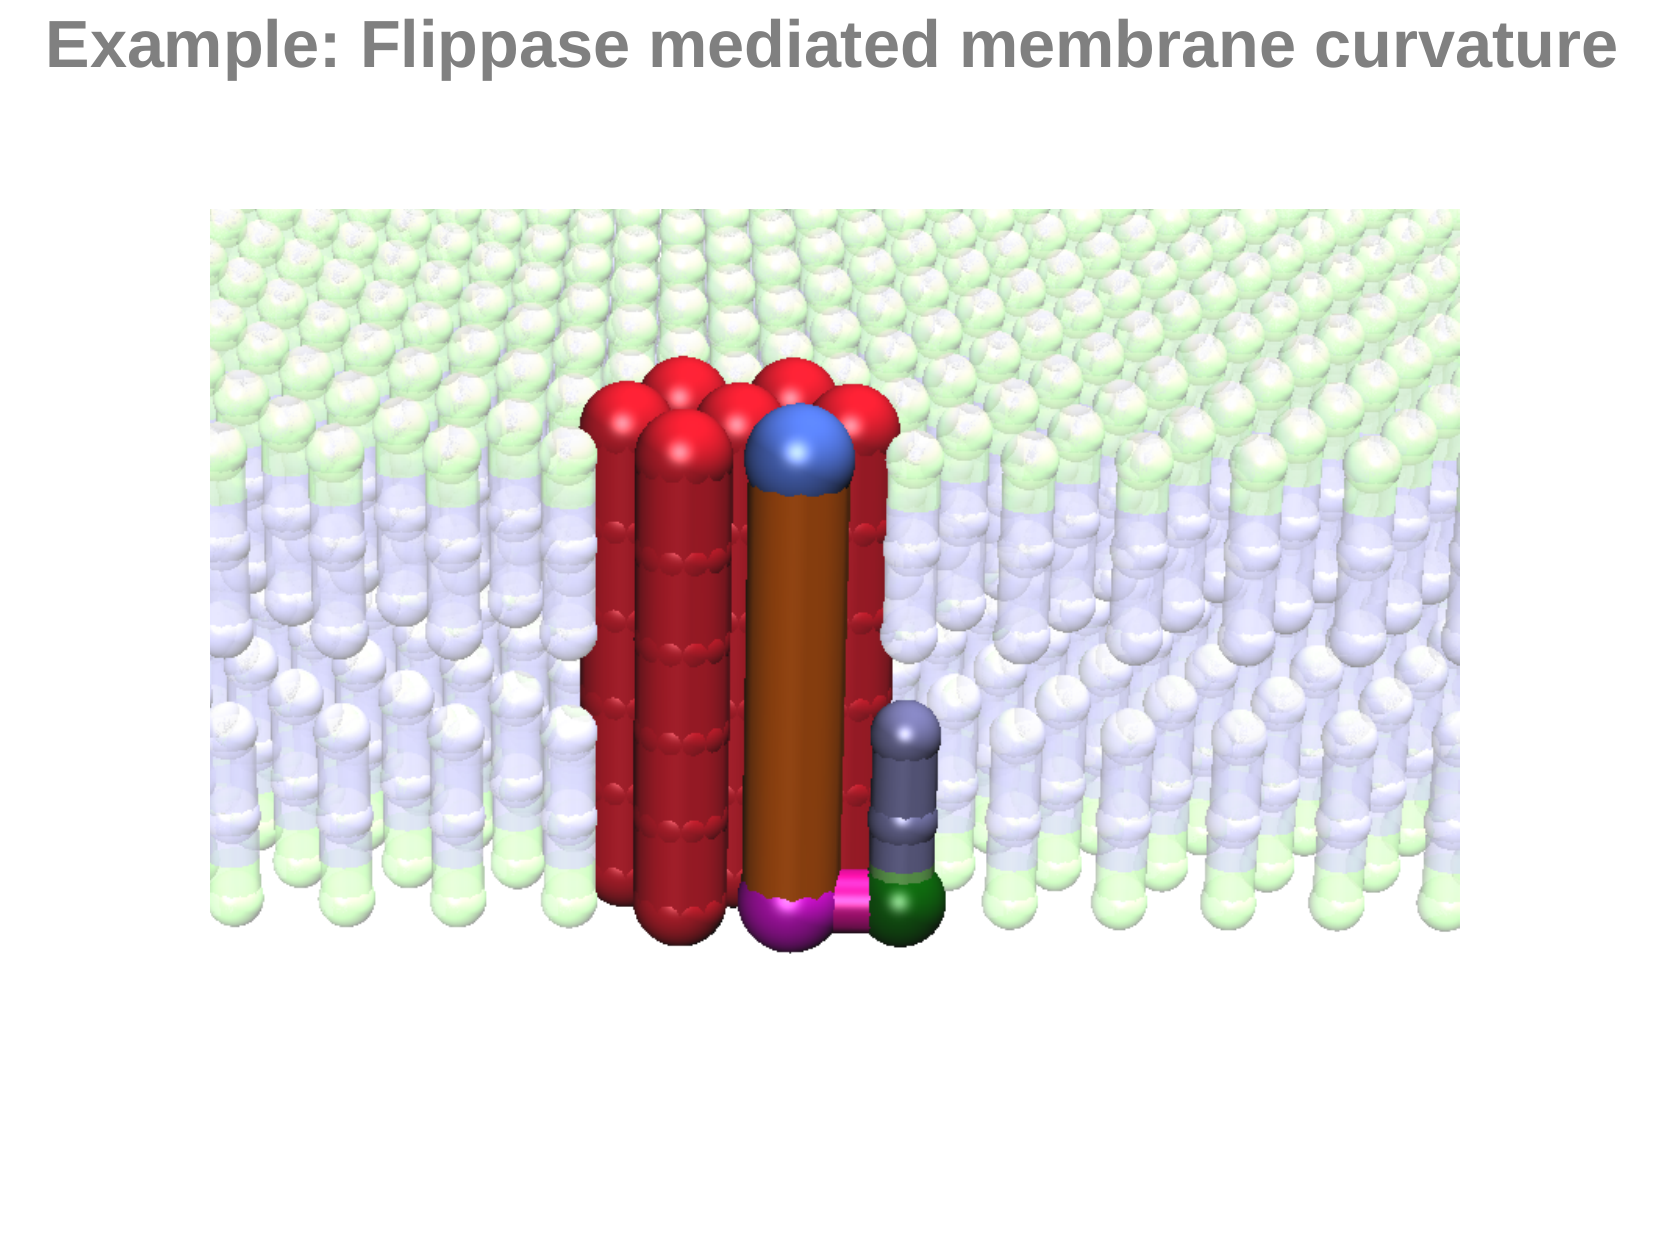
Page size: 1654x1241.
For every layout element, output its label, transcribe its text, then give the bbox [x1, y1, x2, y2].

picture [210, 209, 1460, 1148]
text_box Example: Flippase mediated membrane curvature [0, 0, 1654, 92]
